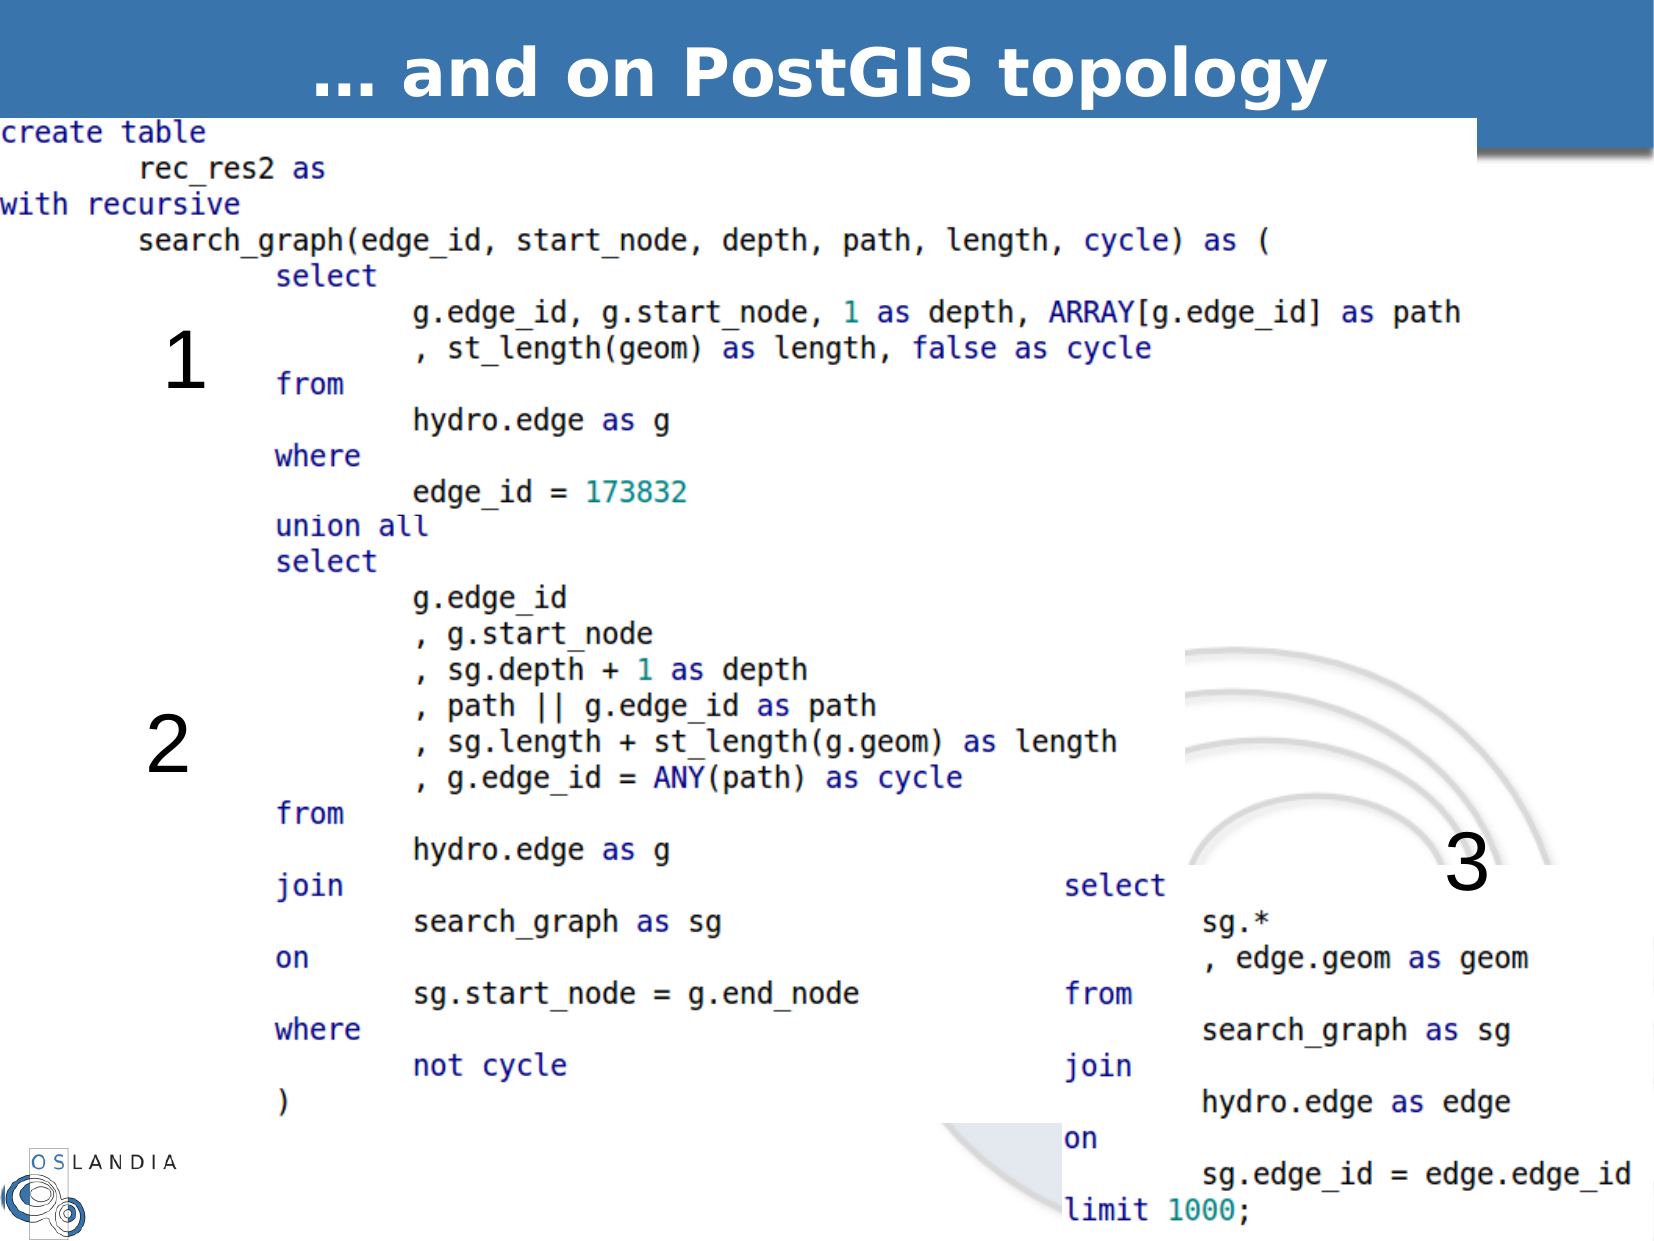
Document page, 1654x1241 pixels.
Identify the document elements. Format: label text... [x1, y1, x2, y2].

text_box 3 [1430, 807, 1506, 916]
picture [0, 0, 1654, 1241]
text_box 1 [147, 305, 224, 414]
title … and on PostGIS topology [76, 0, 1565, 148]
text_box 2 [130, 689, 207, 798]
